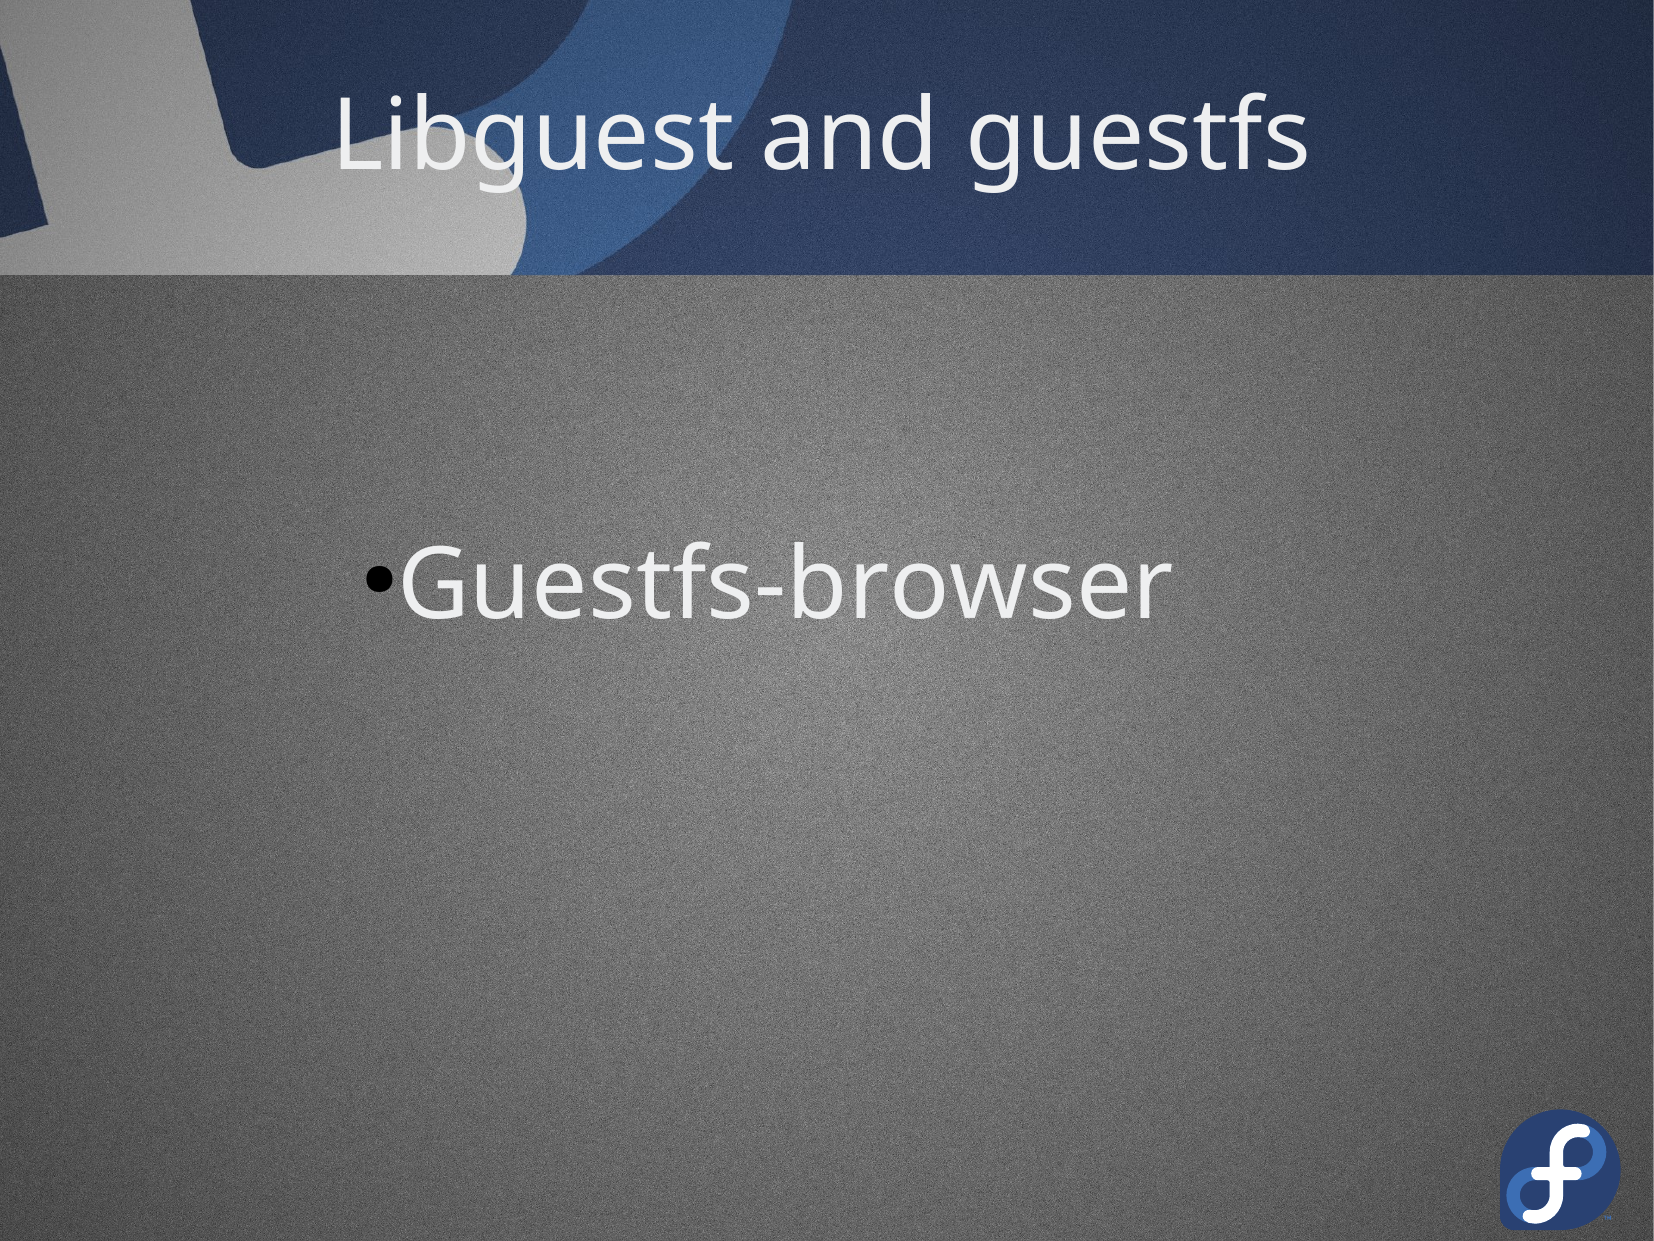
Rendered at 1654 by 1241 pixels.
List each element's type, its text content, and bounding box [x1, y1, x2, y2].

text_box Guestfs-browser [29, 285, 1507, 492]
picture [0, 0, 1654, 1241]
text_box Libguest and guestfs [83, 30, 1561, 237]
